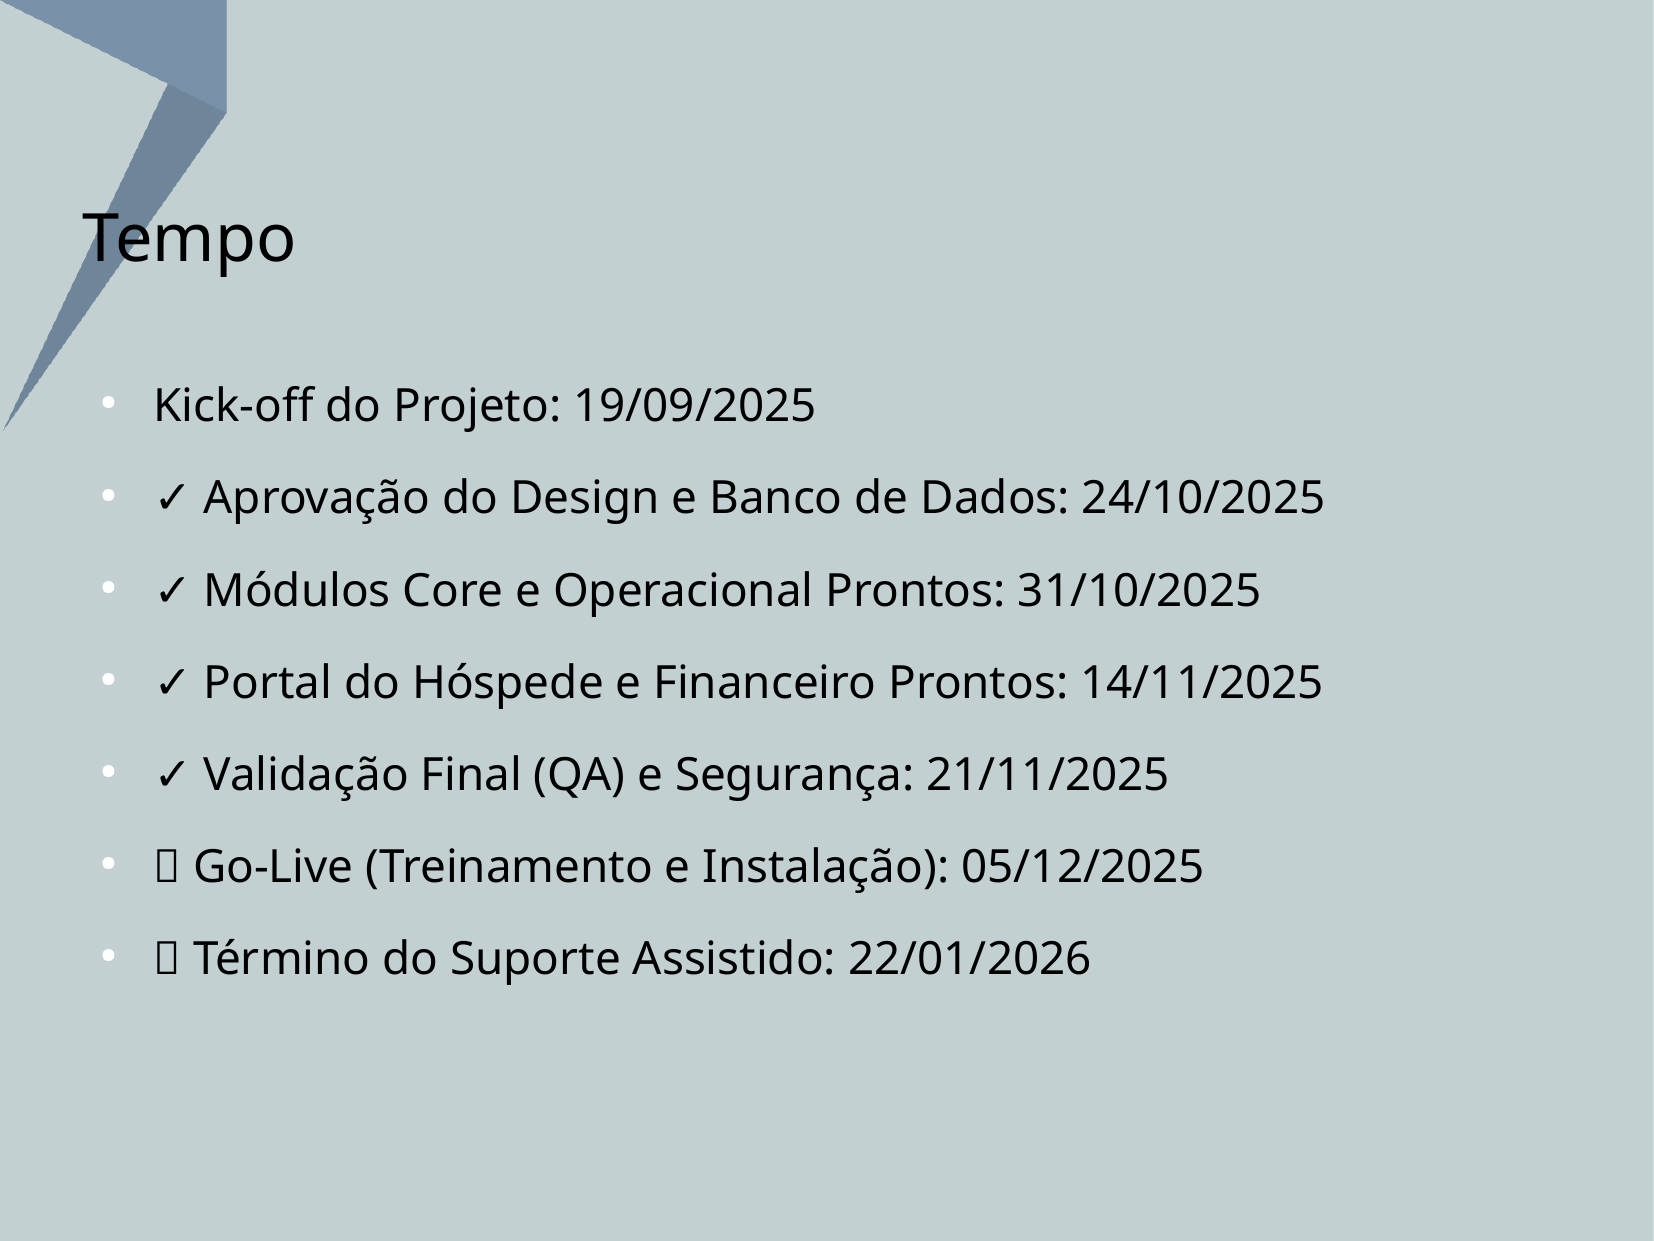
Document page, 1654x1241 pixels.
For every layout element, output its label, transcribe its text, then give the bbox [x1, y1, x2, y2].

list Kick-off do Projeto: 19/09/2025 ✓ Aprovação do Design e Banco de Dados: 24/10/2025 ✓ Módulos Core e Operacional Prontos: 31/10/2025 ✓ Portal do Hóspede e Financeiro Prontos: 14/11/2025 ✓ Validação Final (QA) e Segurança: 21/11/2025 🚀 Go-Live (Treinamento e Instalação): 05/12/2025 🏁 Término do Suporte Assistido: 22/01/2026 [82, 372, 1571, 988]
title Tempo [82, 132, 1571, 340]
picture [0, 0, 1654, 1241]
